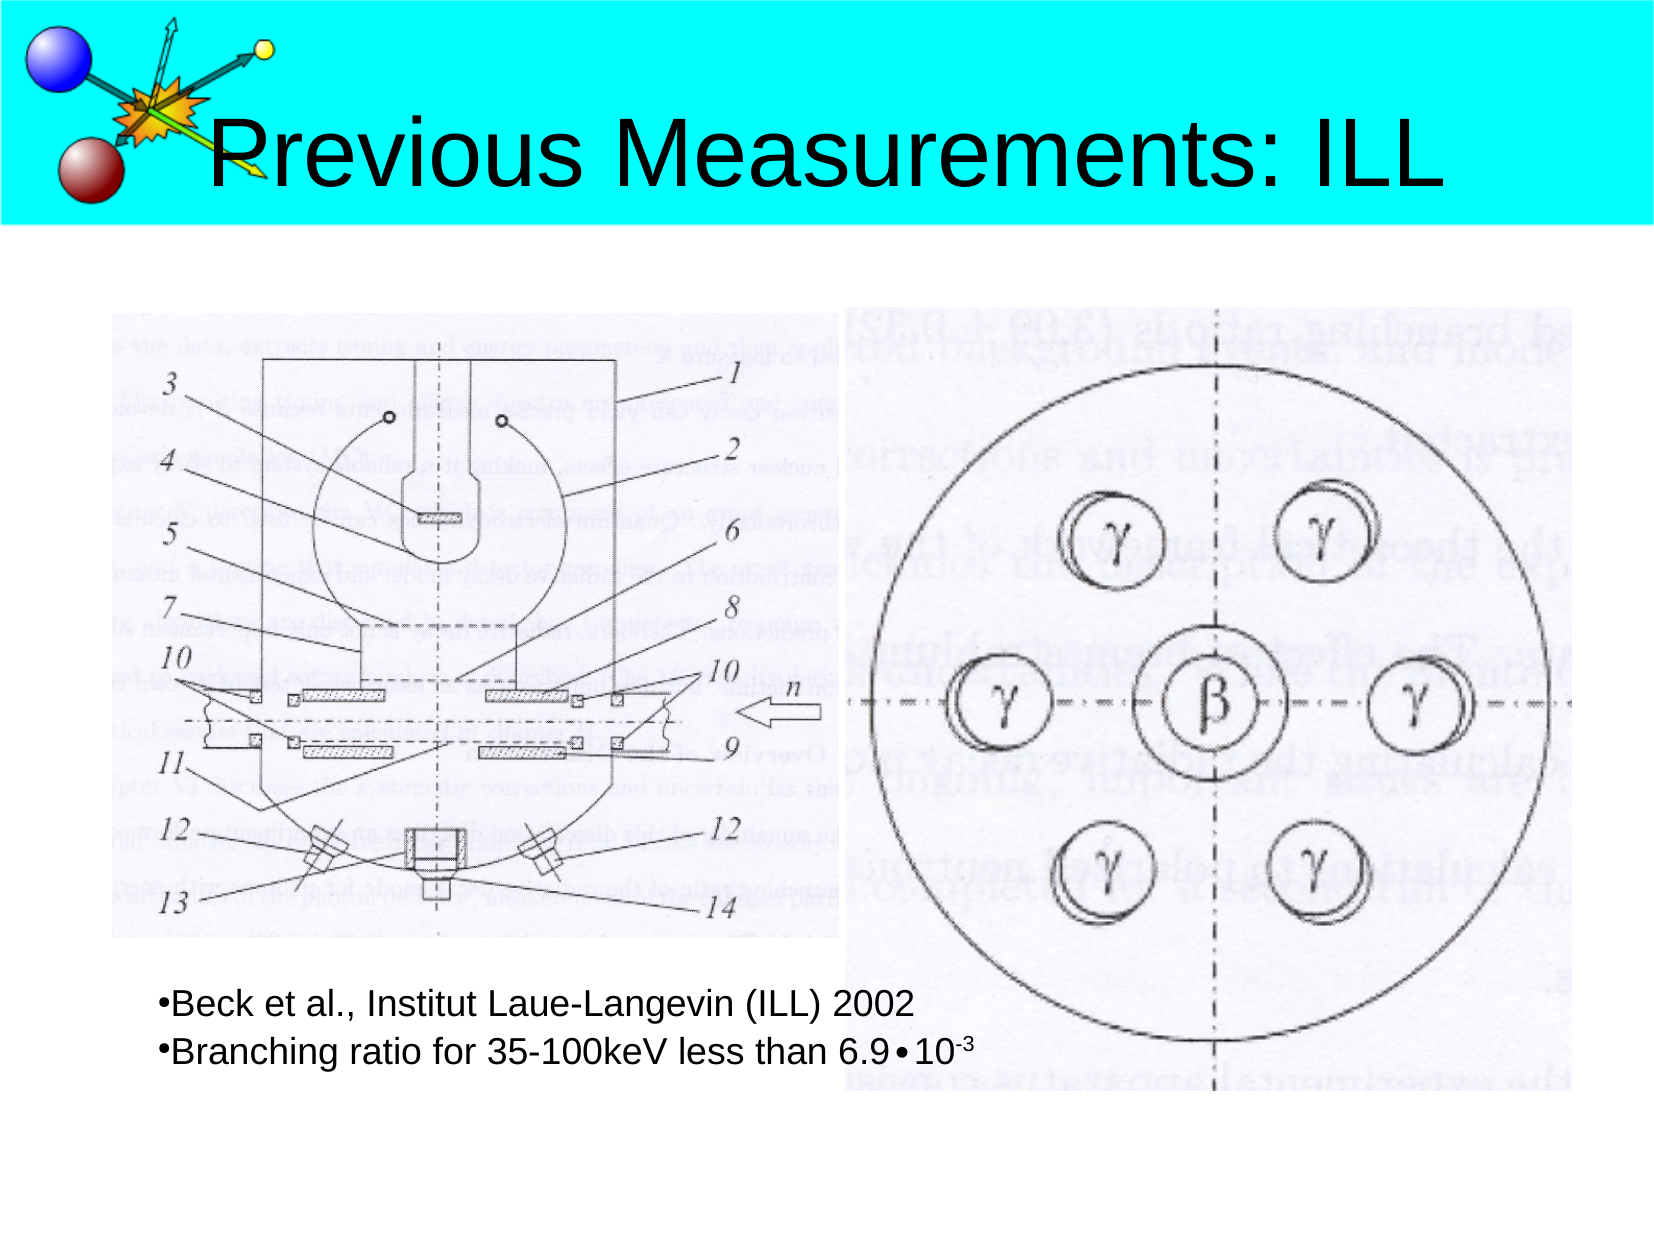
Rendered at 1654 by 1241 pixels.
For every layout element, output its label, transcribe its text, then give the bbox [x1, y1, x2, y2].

picture [0, 0, 1654, 1241]
title Previous Measurements: ILL [82, 49, 1571, 257]
text_box Beck et al., Institut Laue-Langevin (ILL) 2002 Branching ratio for 35-100keV less than 6.9∙10-3 [142, 975, 975, 1082]
